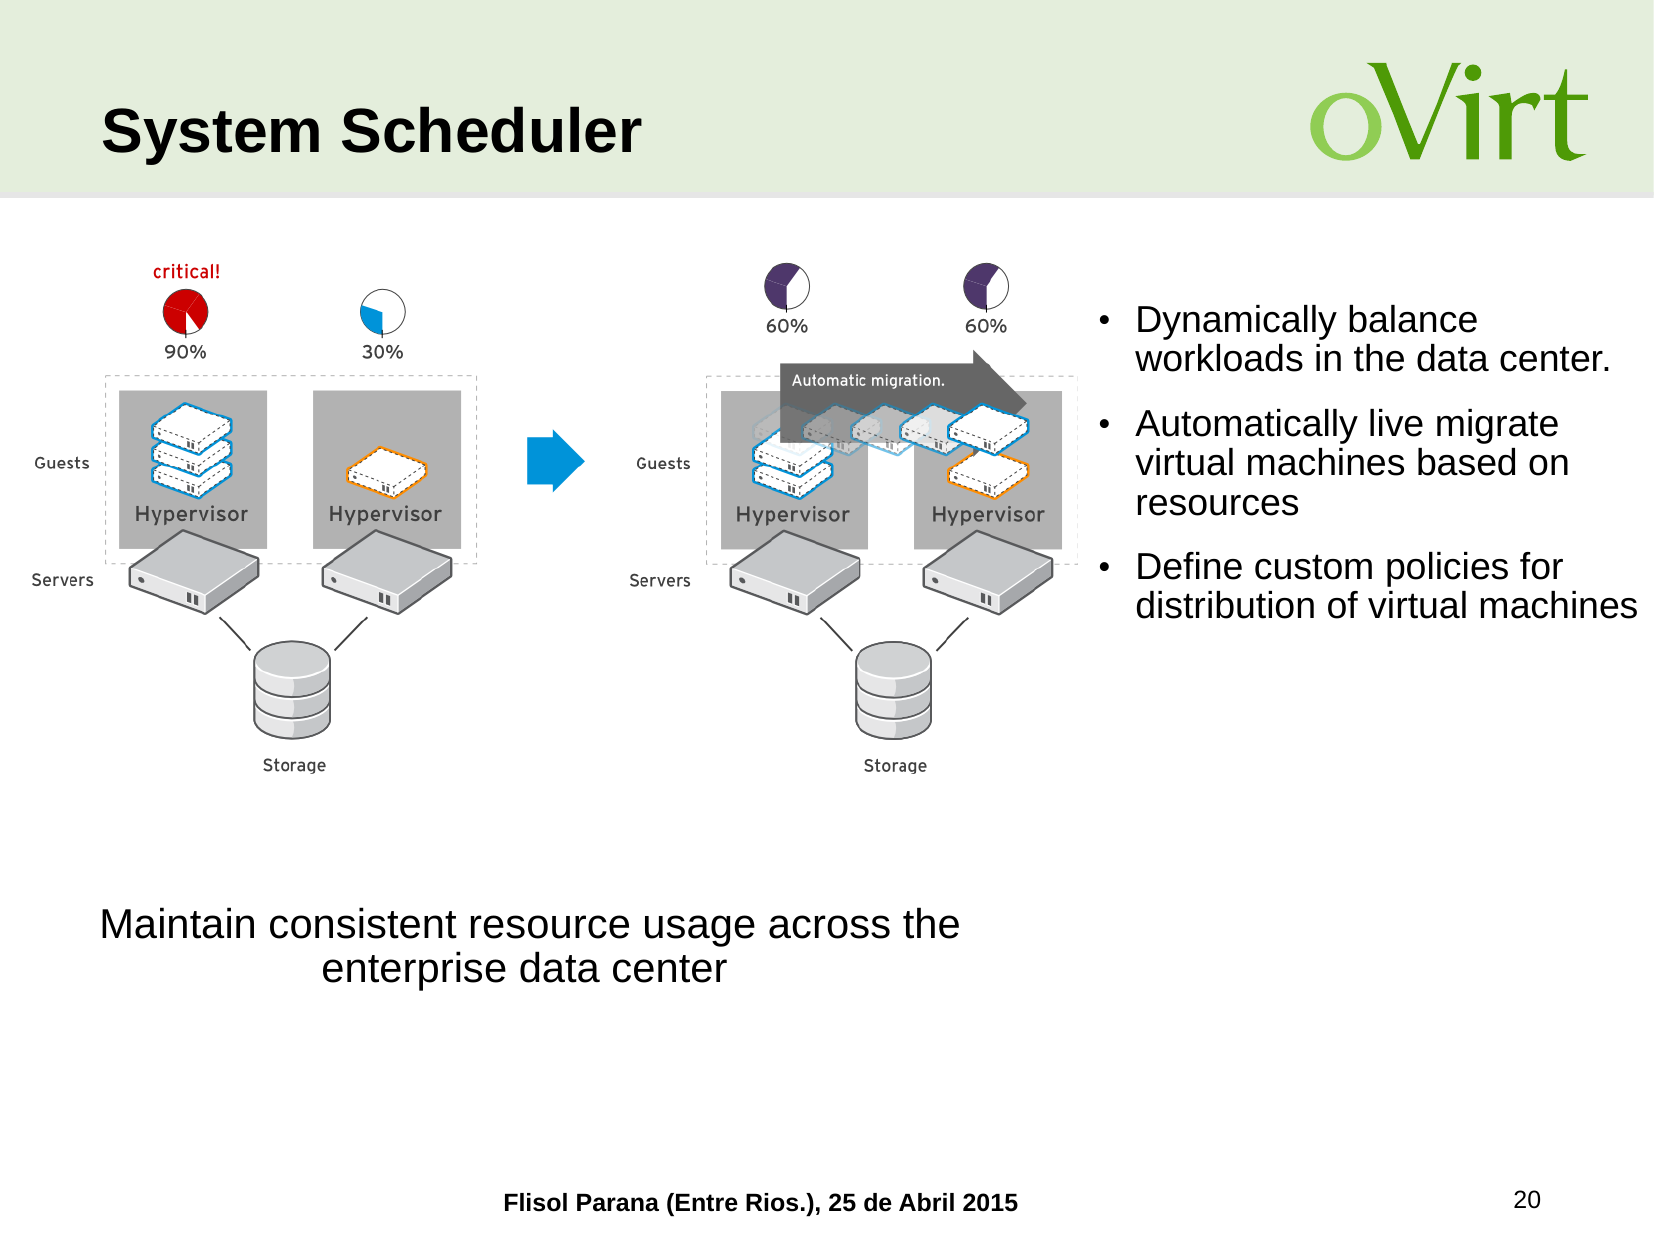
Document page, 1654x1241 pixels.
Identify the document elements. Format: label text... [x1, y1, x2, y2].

text_box Dynamically balance workloads in the data center. Automatically live migrate virtual machines based on resources Define custom policies for distribution of virtual machines [1083, 293, 1654, 635]
picture [27, 261, 1078, 774]
text_box Maintain consistent resource usage across the enterprise data center [68, 896, 993, 999]
title System Scheduler [86, 36, 1307, 225]
